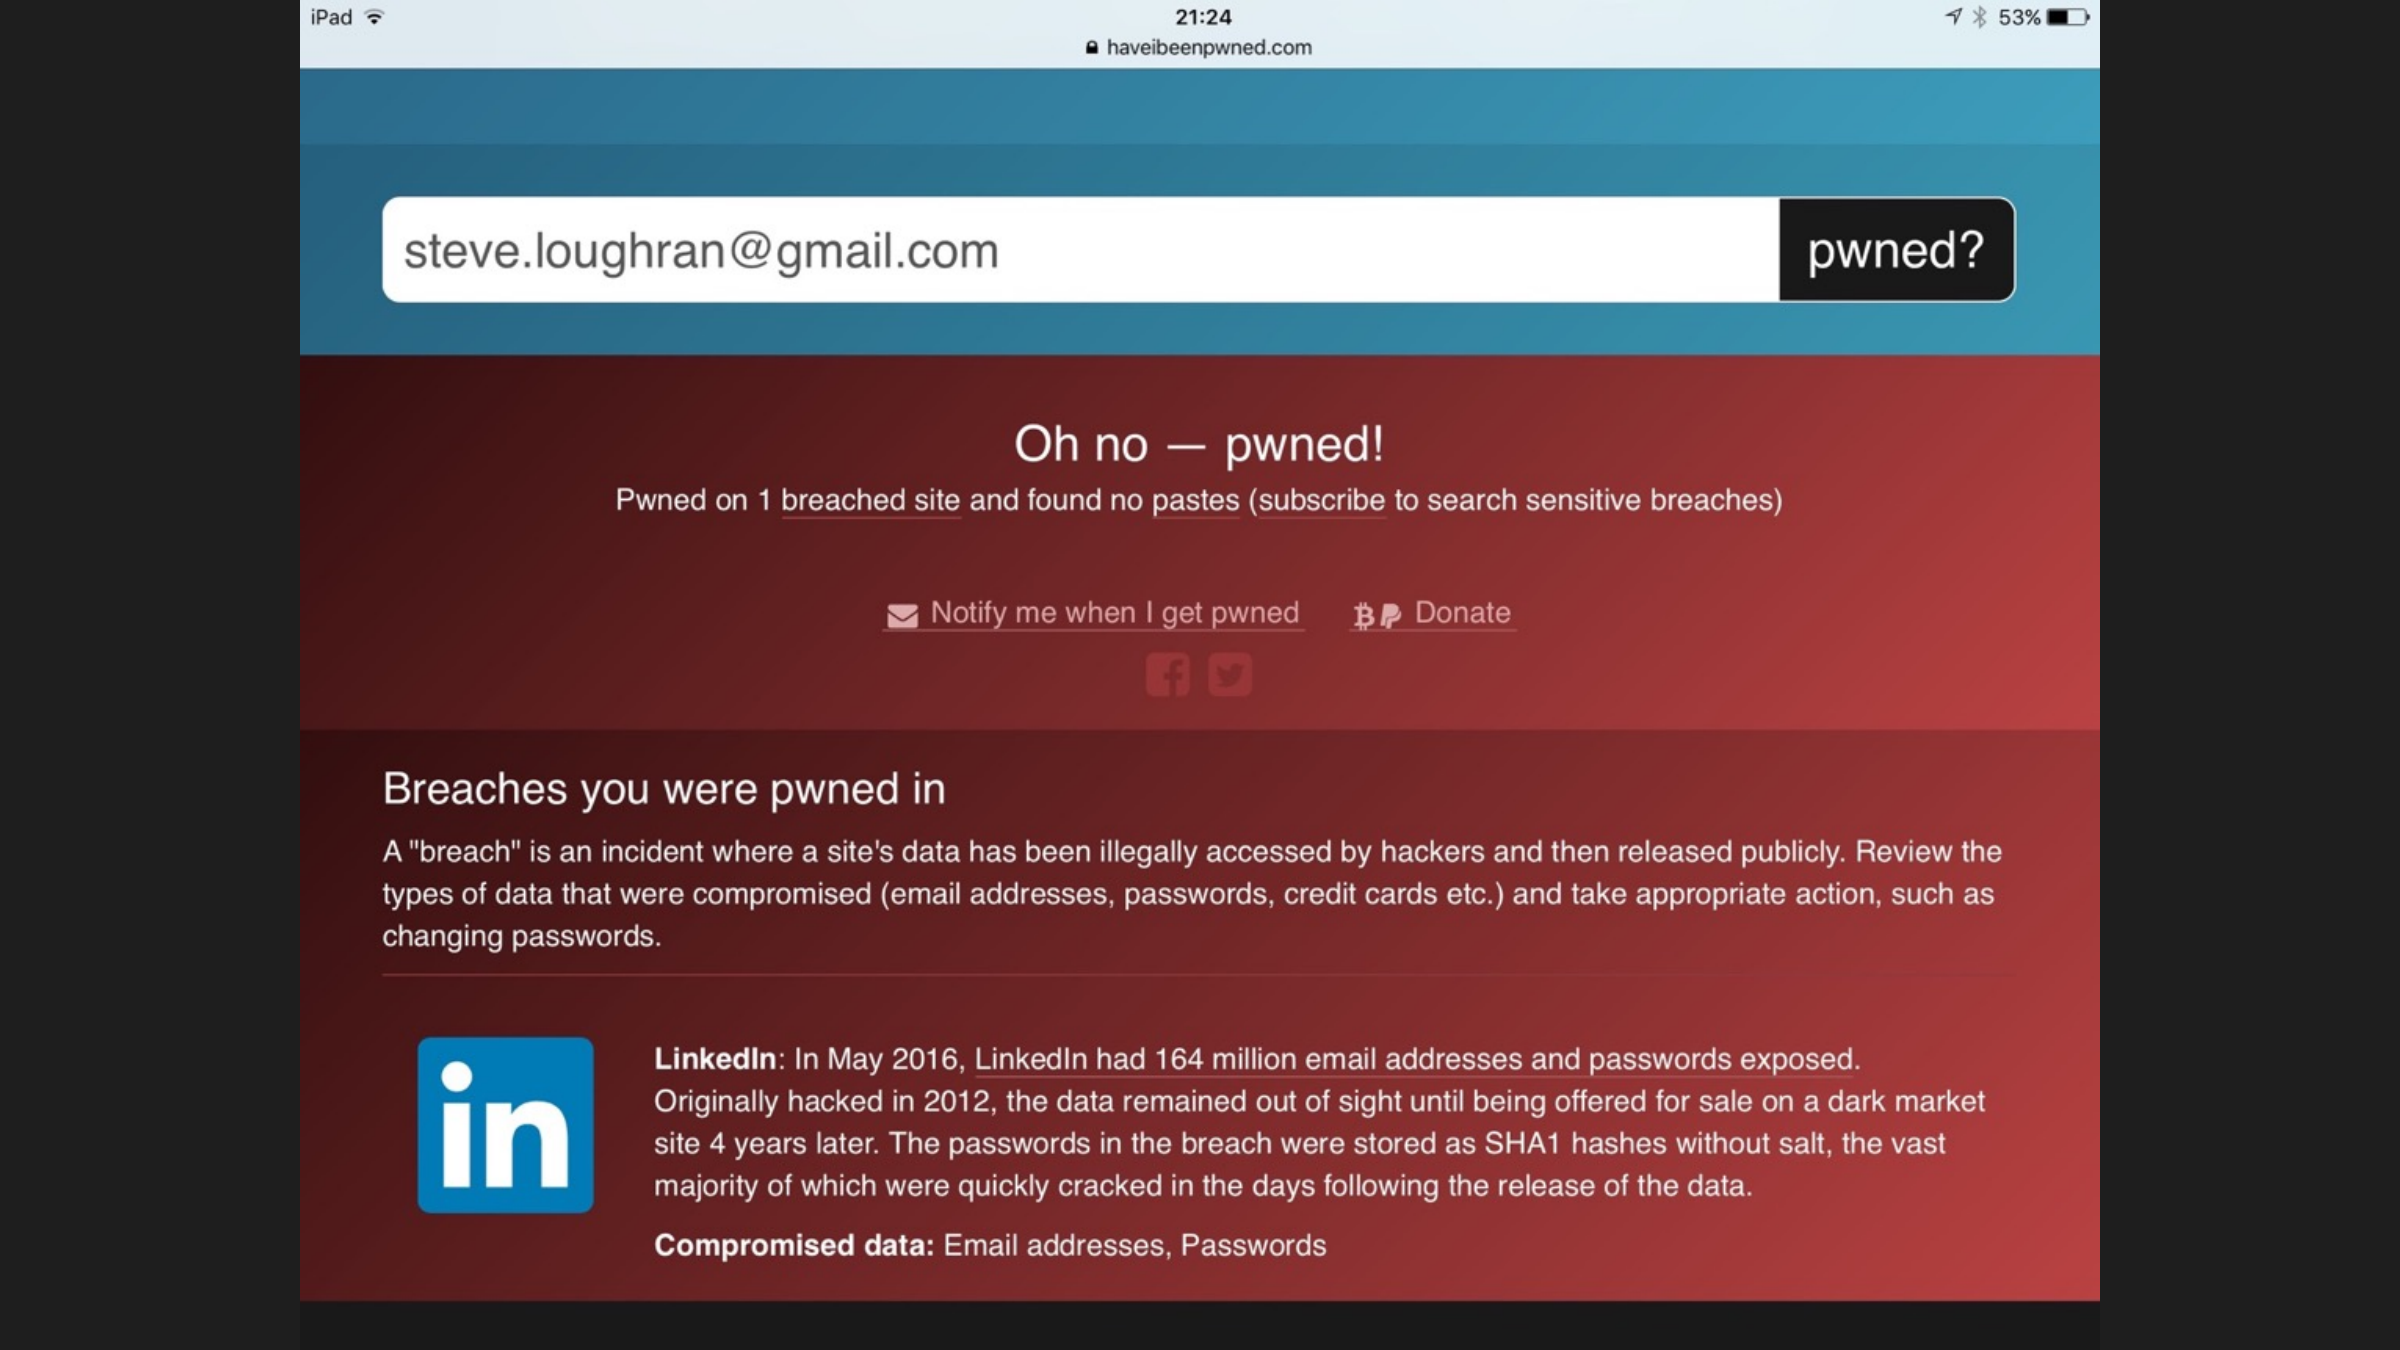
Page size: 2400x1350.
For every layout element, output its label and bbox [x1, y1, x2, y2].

picture [300, 0, 2100, 1350]
